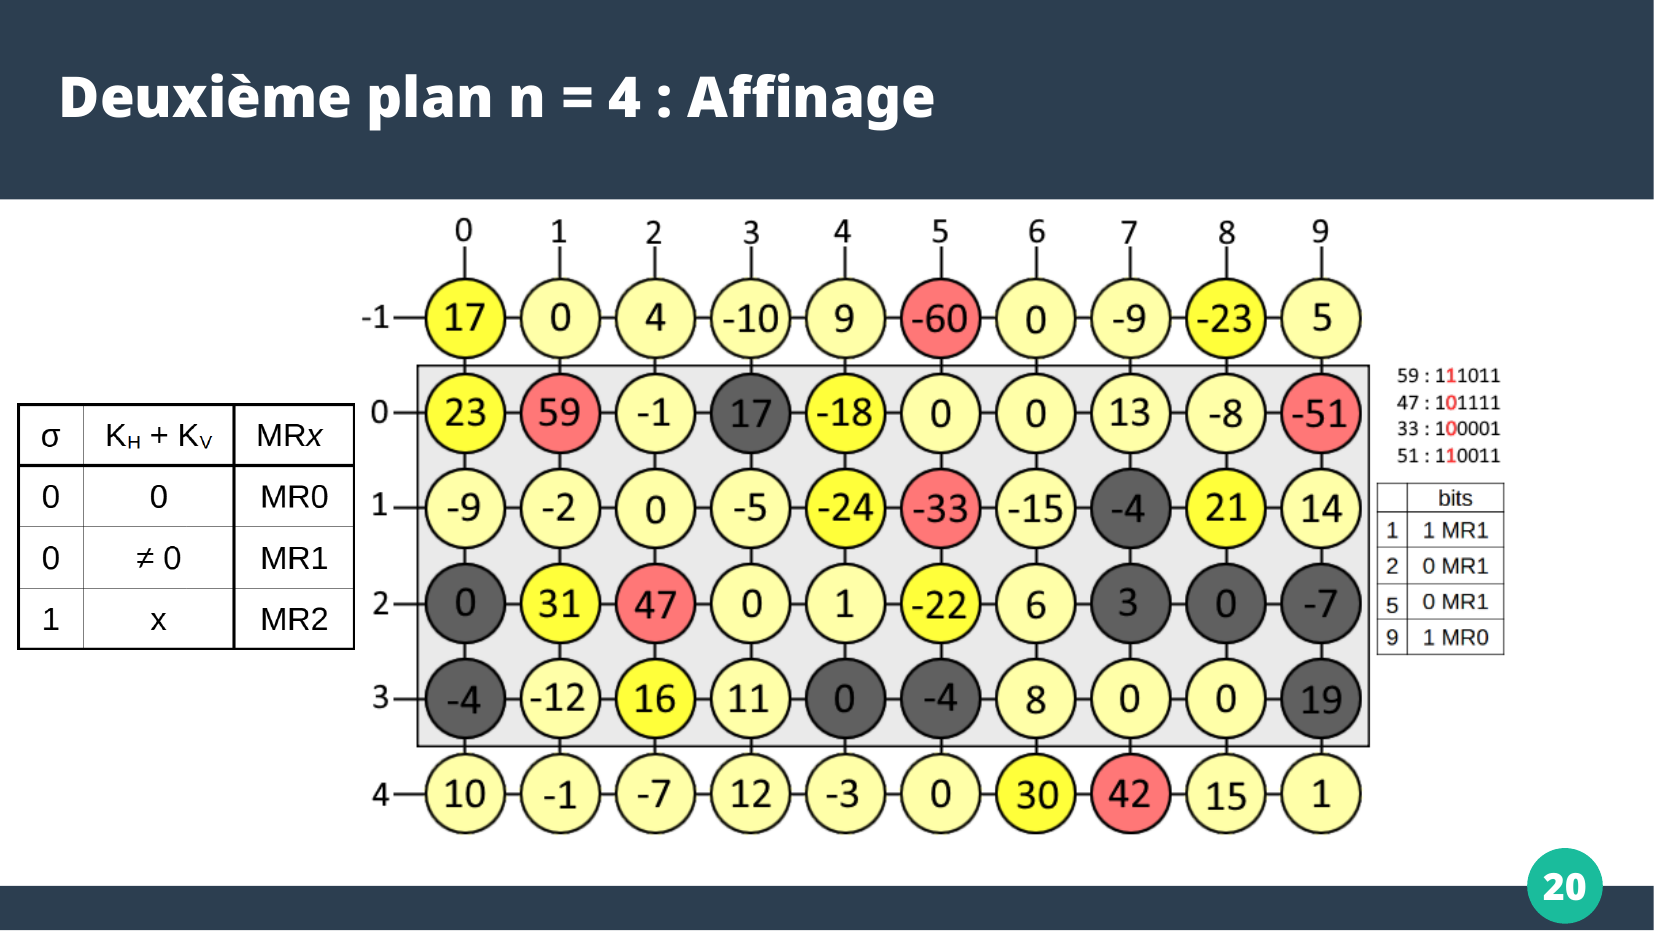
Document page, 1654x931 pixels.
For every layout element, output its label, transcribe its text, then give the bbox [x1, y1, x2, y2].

picture [357, 210, 1510, 848]
picture [17, 403, 355, 650]
title Deuxième plan n = 4 : Affinage [59, 37, 1595, 155]
